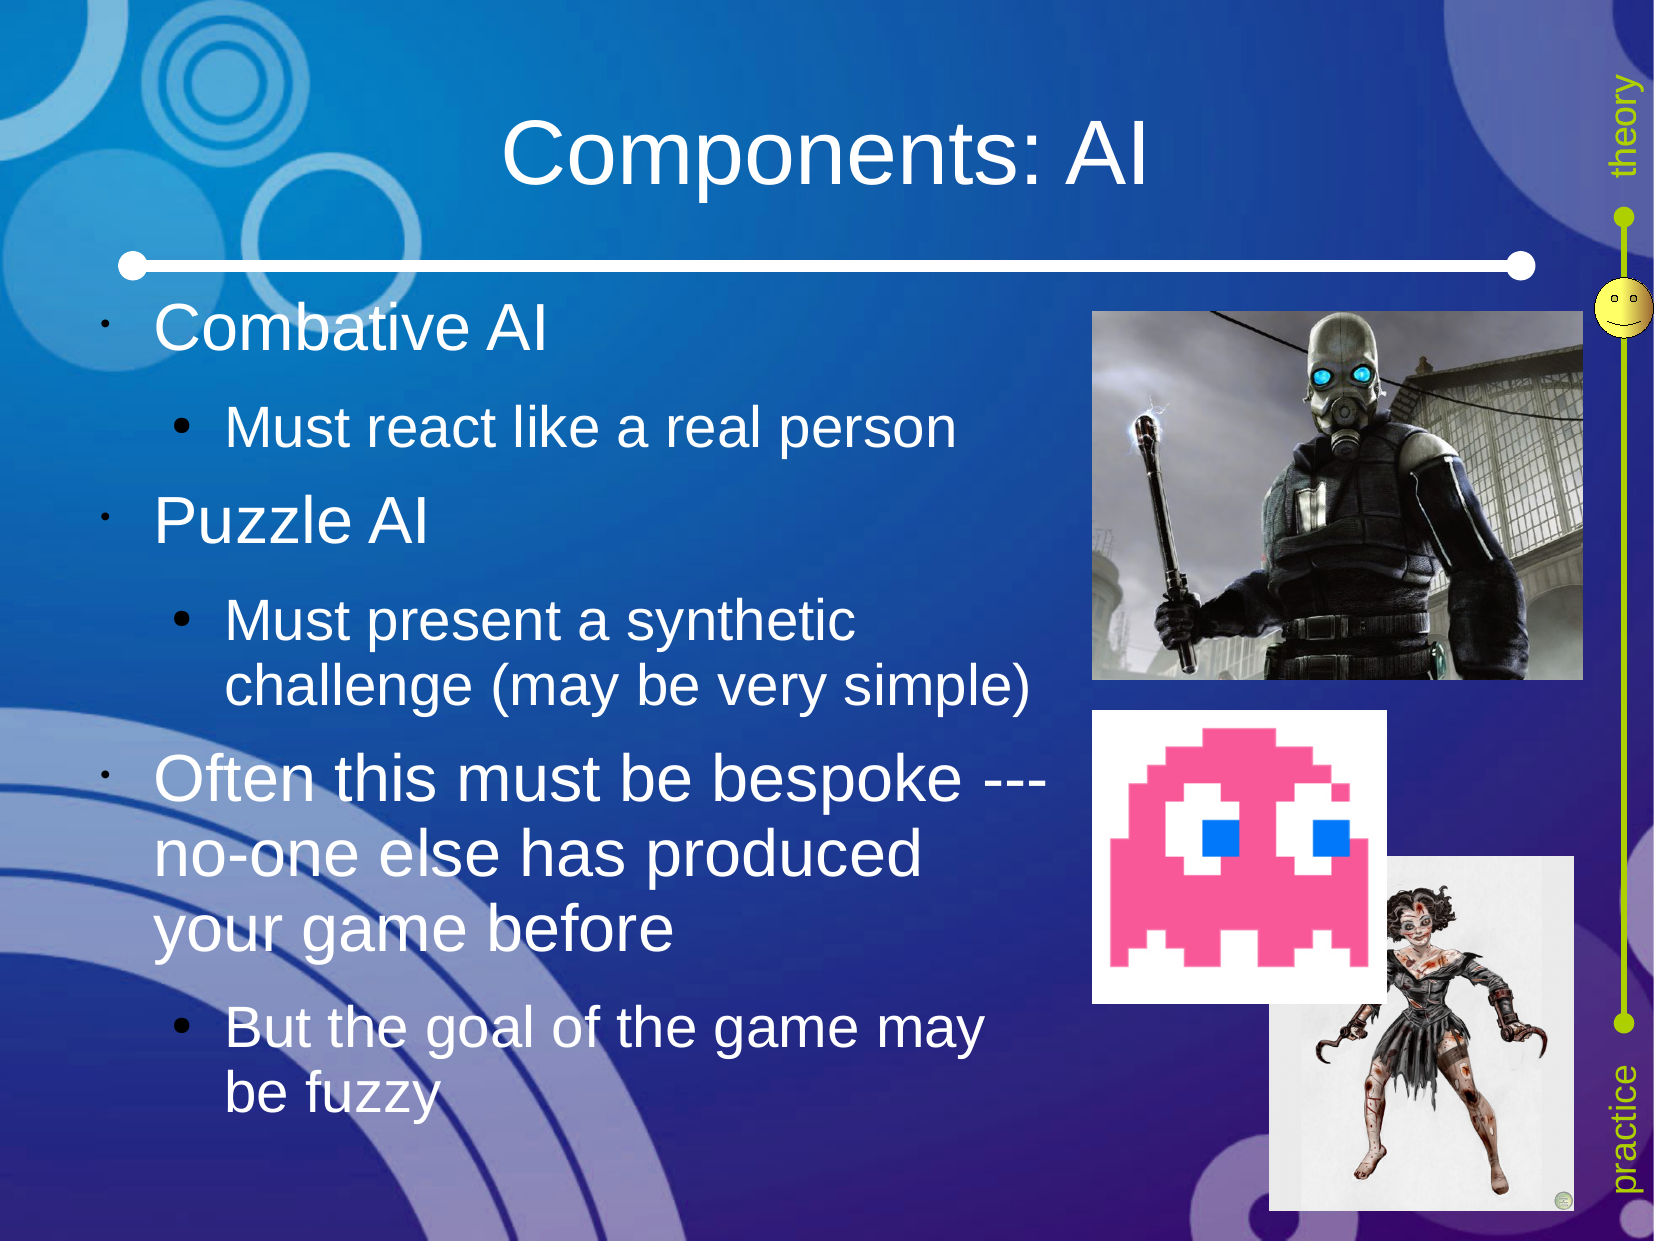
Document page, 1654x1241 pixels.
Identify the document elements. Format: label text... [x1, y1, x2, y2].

list Combative AI Must react like a real person Puzzle AI Must present a synthetic challenge (may be very simple) Often this must be bespoke --- no-one else has produced your game before But the goal of the game may be fuzzy [82, 290, 1063, 1204]
picture [0, 0, 1654, 1241]
text_box [1594, 277, 1654, 339]
title Components: AI [82, 56, 1571, 250]
